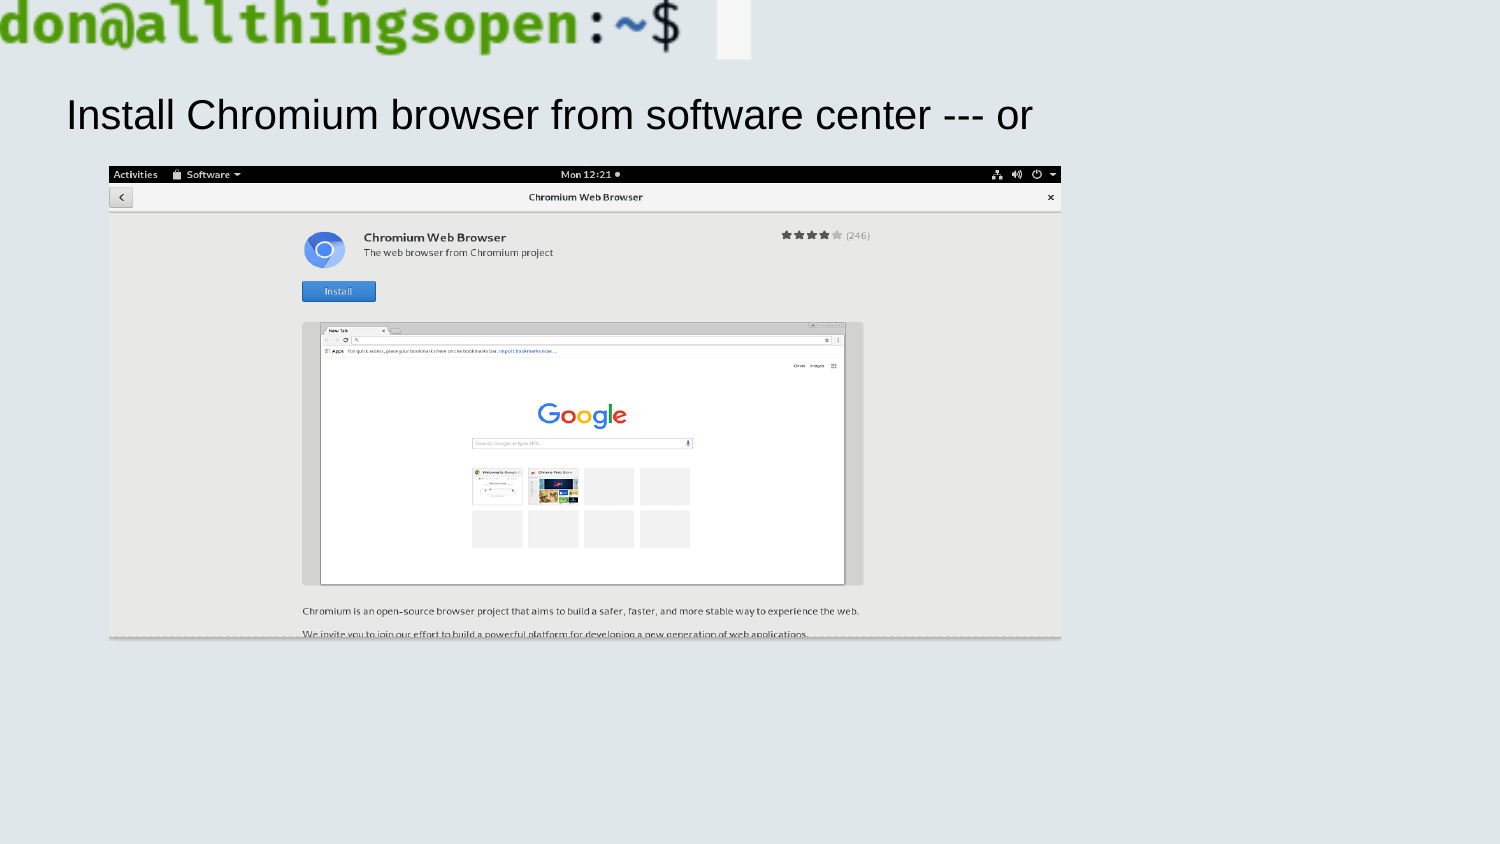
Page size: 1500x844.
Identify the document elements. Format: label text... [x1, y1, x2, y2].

title Install Chromium browser from software center --- or [51, 72, 1449, 167]
picture [0, 0, 1500, 844]
